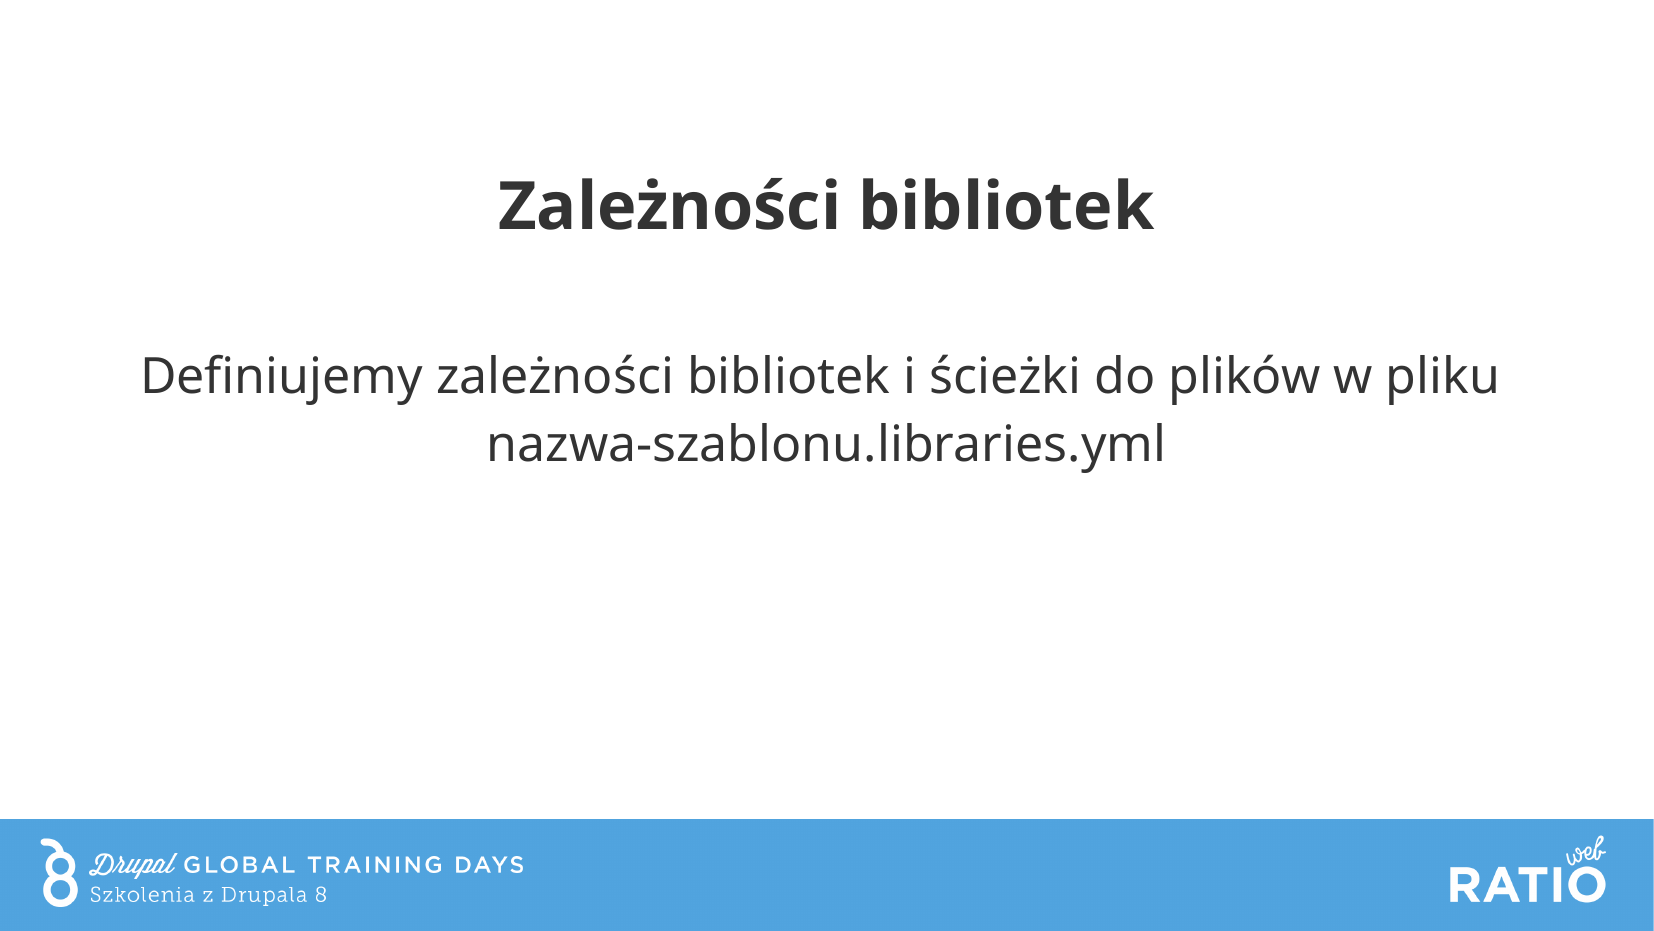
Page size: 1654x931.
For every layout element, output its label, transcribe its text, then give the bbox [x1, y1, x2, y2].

subtitle Zależności bibliotek Definiujemy zależności bibliotek i ścieżki do plików w pliku nazwa-szablonu.libraries.yml [82, 37, 1571, 758]
picture [0, 0, 1654, 931]
